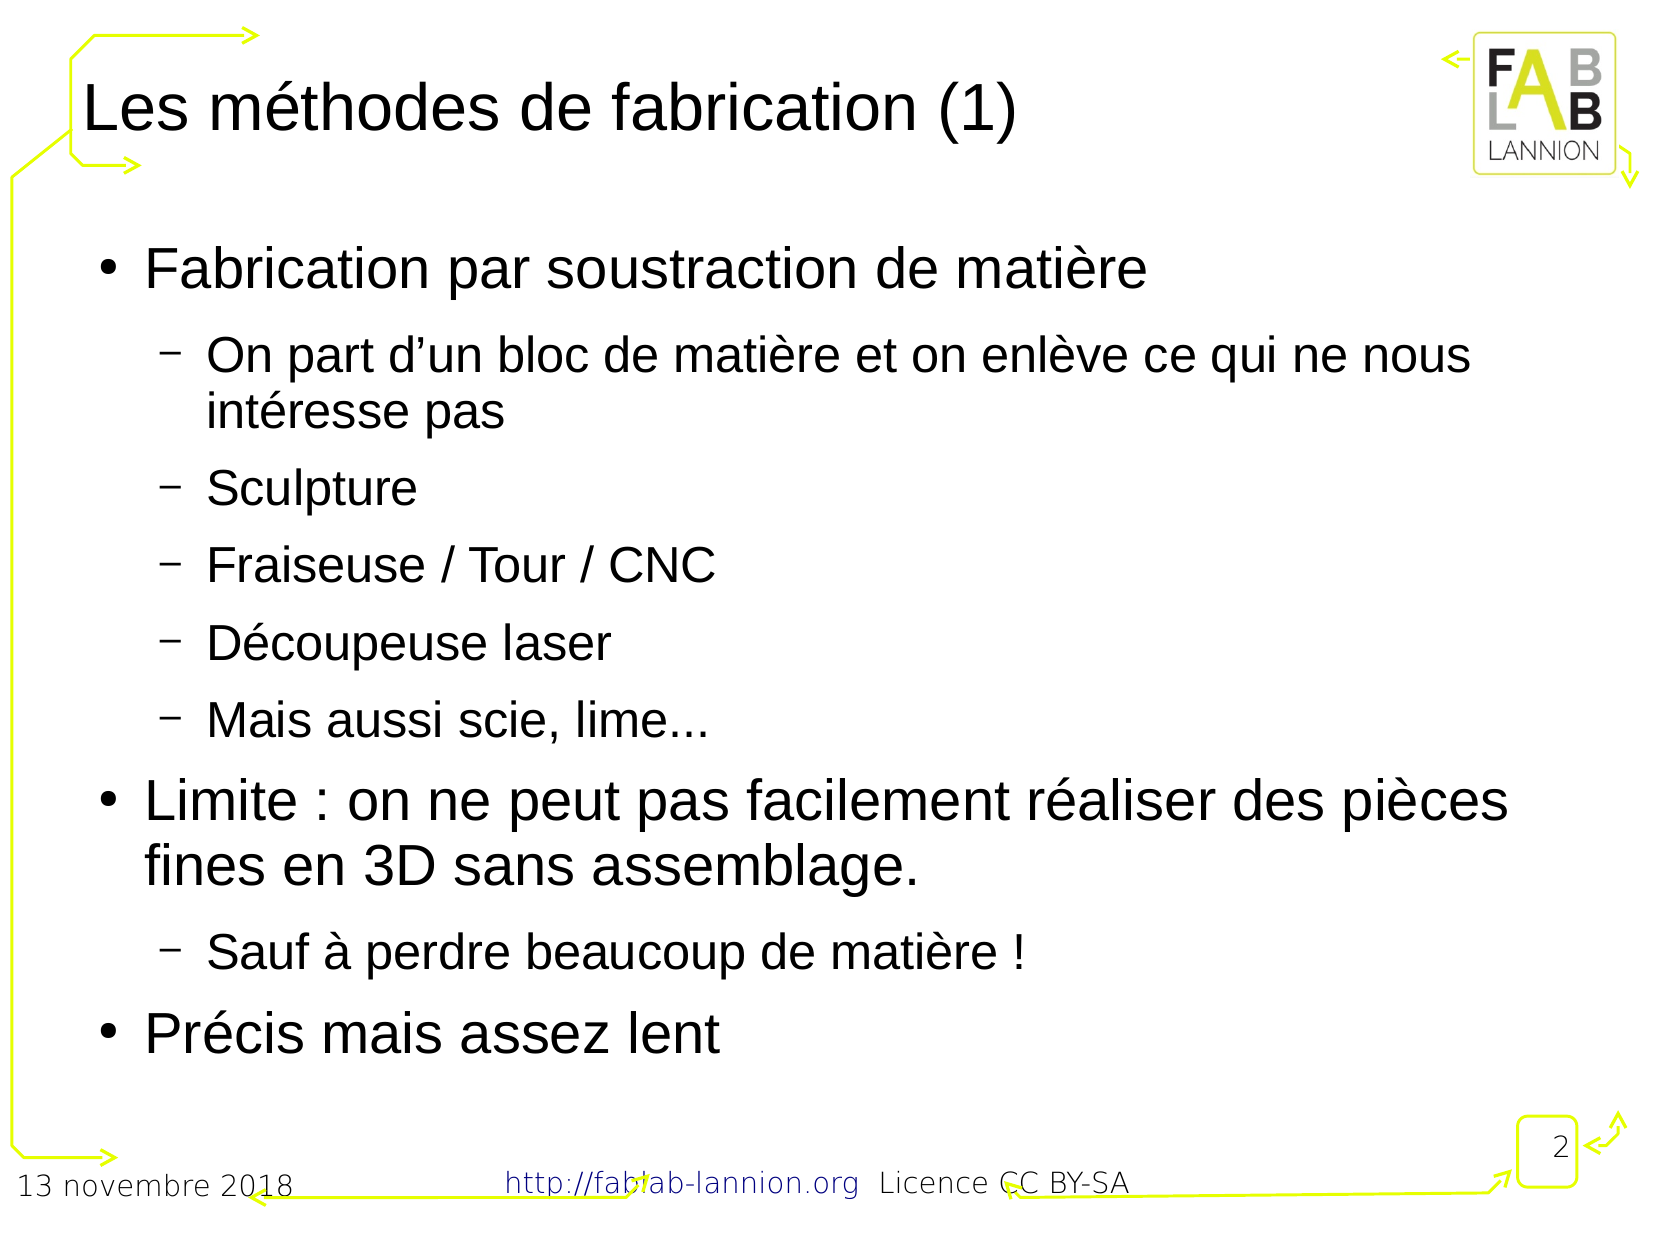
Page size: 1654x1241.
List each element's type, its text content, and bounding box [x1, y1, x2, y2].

list Fabrication par soustraction de matière On part d’un bloc de matière et on enlève ce qui ne nous intéresse pas Sculpture Fraiseuse / Tour / CNC Découpeuse laser Mais aussi scie, lime... Limite : on ne peut pas facilement réaliser des pièces fines en 3D sans assemblage. Sauf à perdre beaucoup de matière ! Précis mais assez lent [82, 236, 1571, 1069]
picture [1470, 29, 1619, 178]
title Les méthodes de fabrication (1) [82, 49, 1441, 166]
